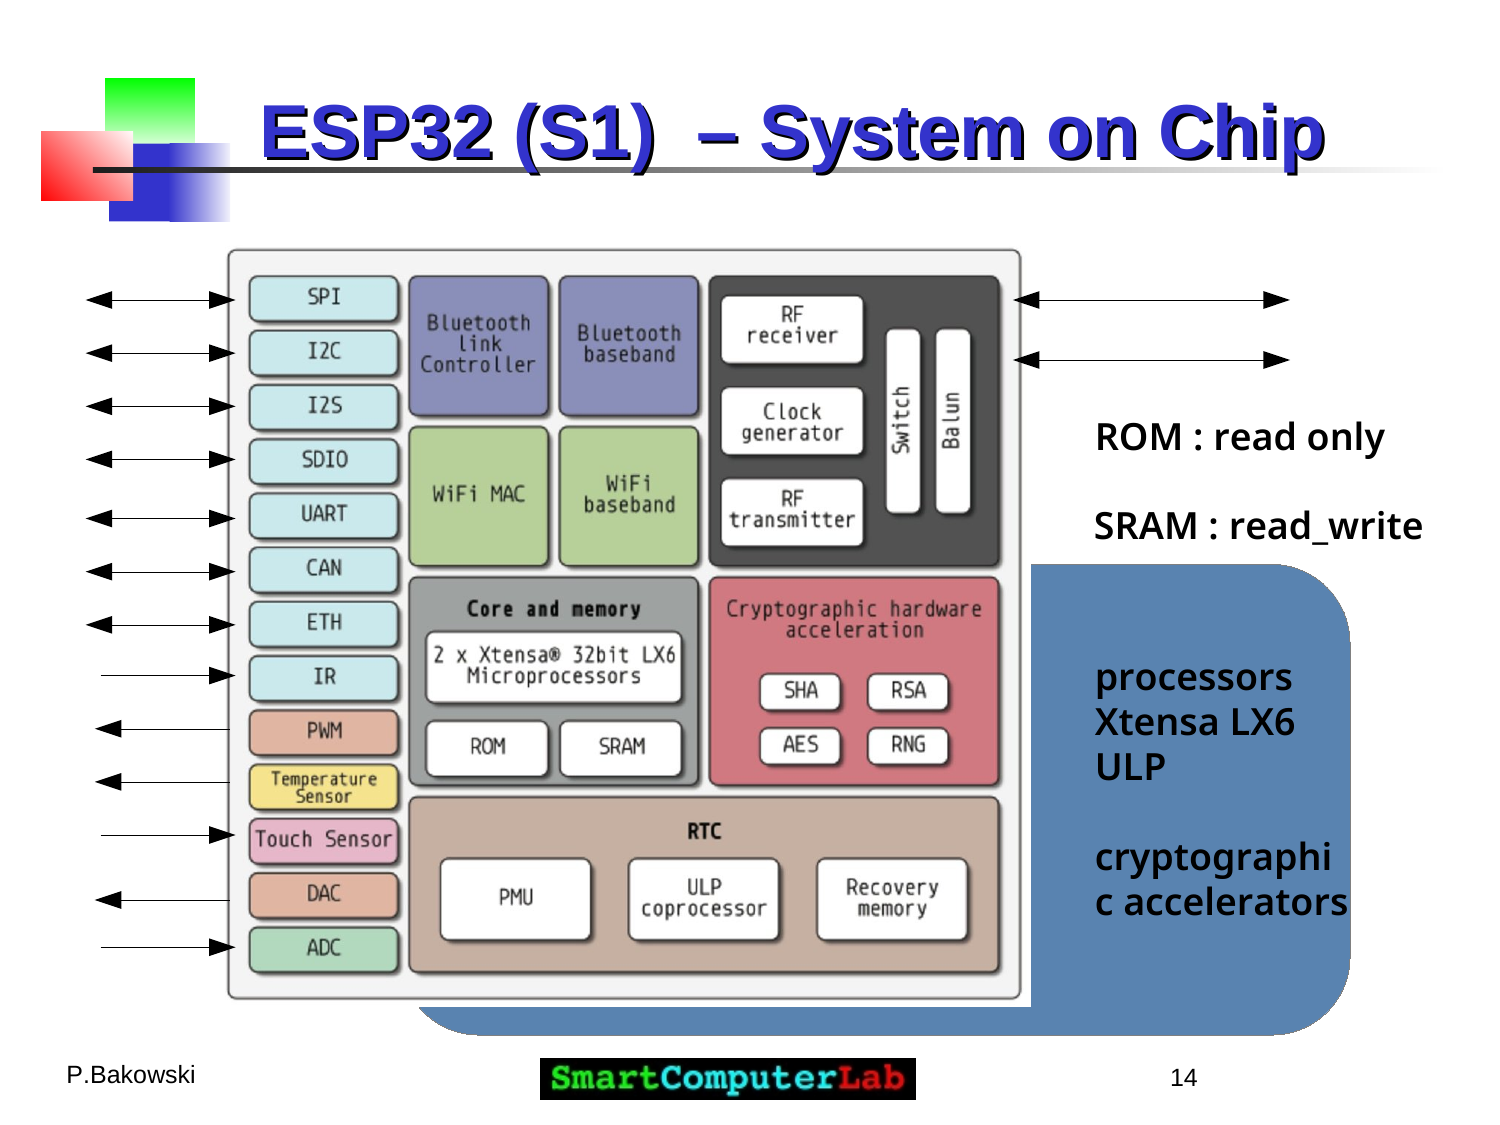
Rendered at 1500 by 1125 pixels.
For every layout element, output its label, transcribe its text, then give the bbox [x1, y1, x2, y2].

text_box processors Xtensa LX6 ULP cryptographic accelerators [1080, 645, 1366, 1020]
picture [540, 1058, 916, 1100]
title ESP32 (S1) – System on Chip [159, 74, 1426, 180]
text_box ROM : read only [1080, 405, 1440, 480]
text_box SRAM : read_write [1079, 495, 1456, 555]
text_box [419, 564, 1351, 1036]
picture [219, 239, 1031, 1007]
